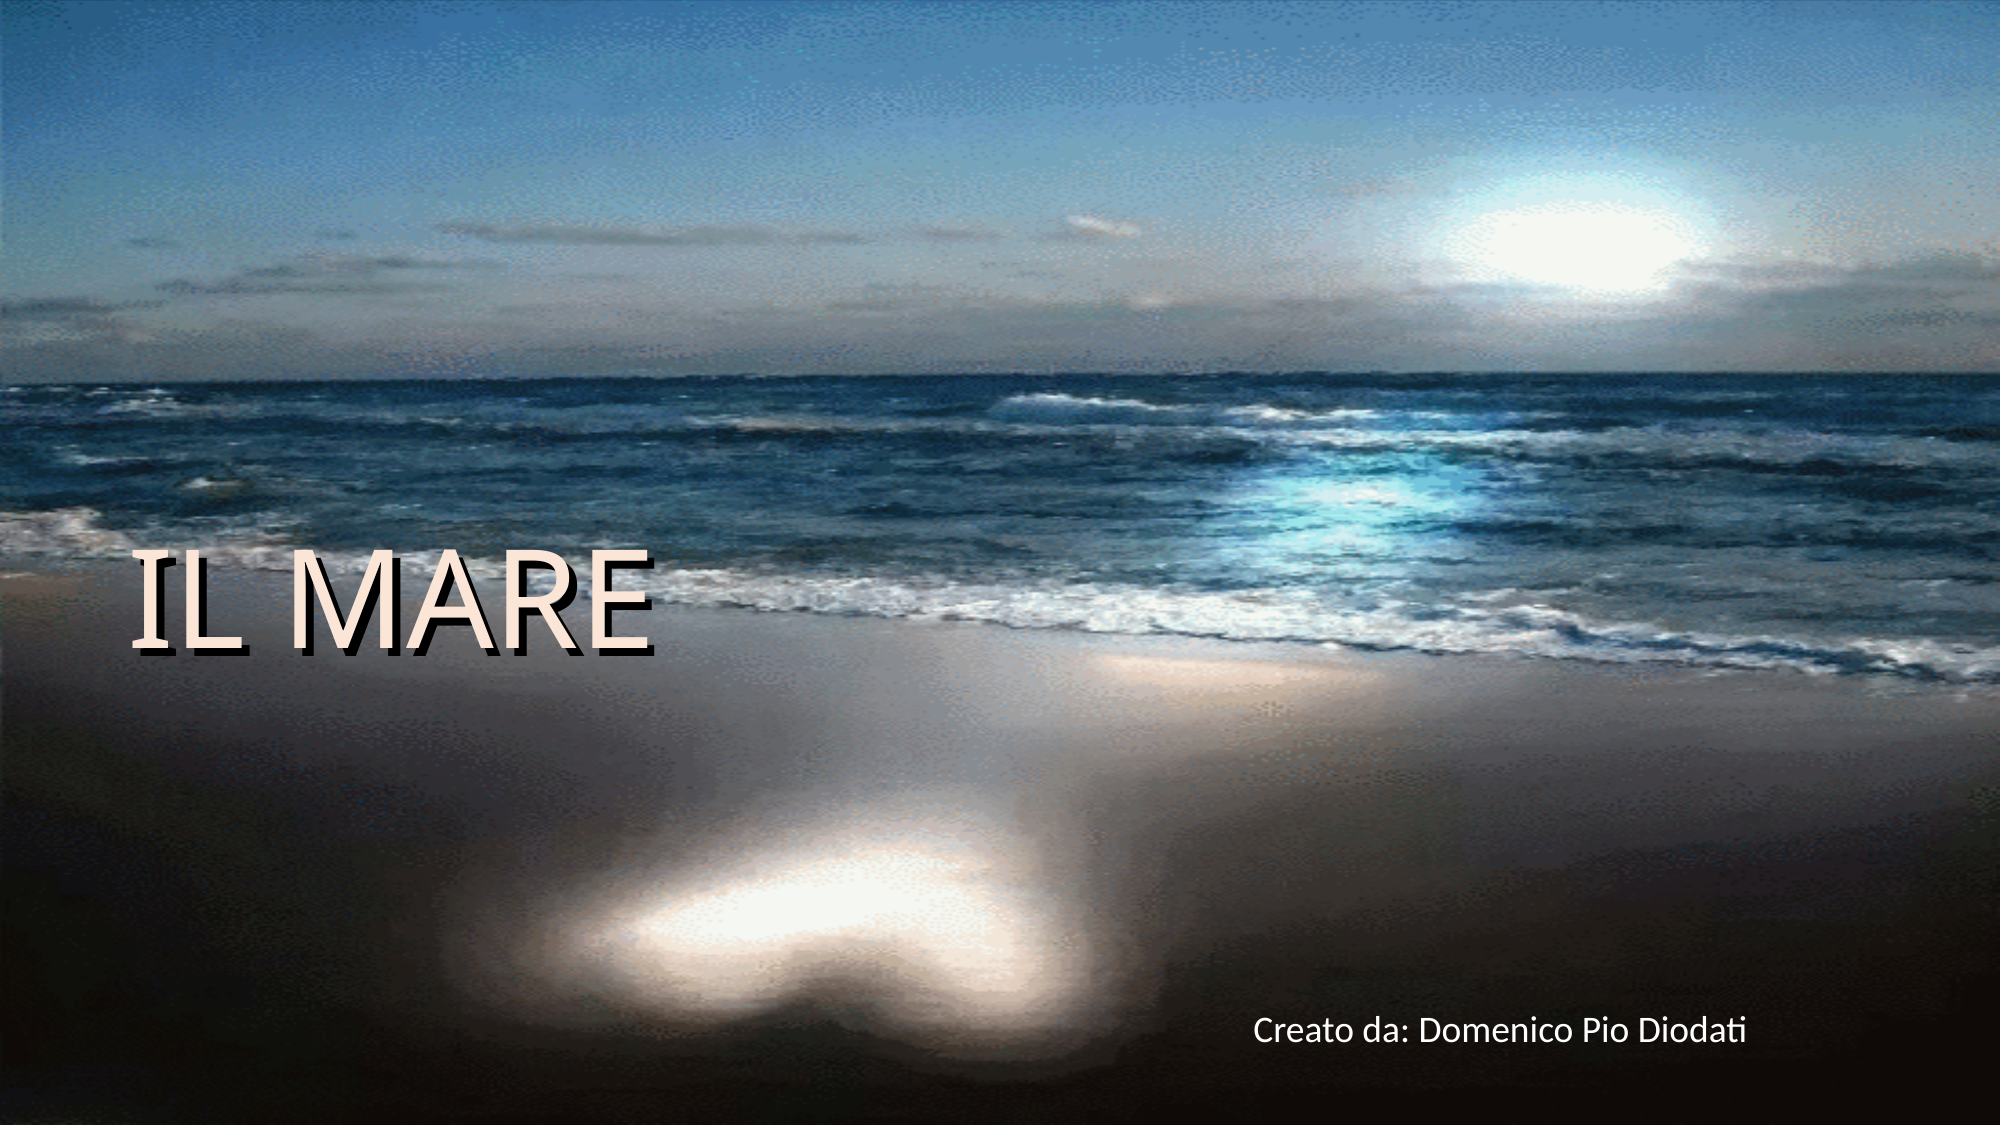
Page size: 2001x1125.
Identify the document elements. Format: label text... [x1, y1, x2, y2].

text_box Creato da: Domenico Pio Diodati [1238, 997, 1921, 1059]
picture [0, 0, 2000, 1125]
title Il mare [112, 301, 1425, 684]
